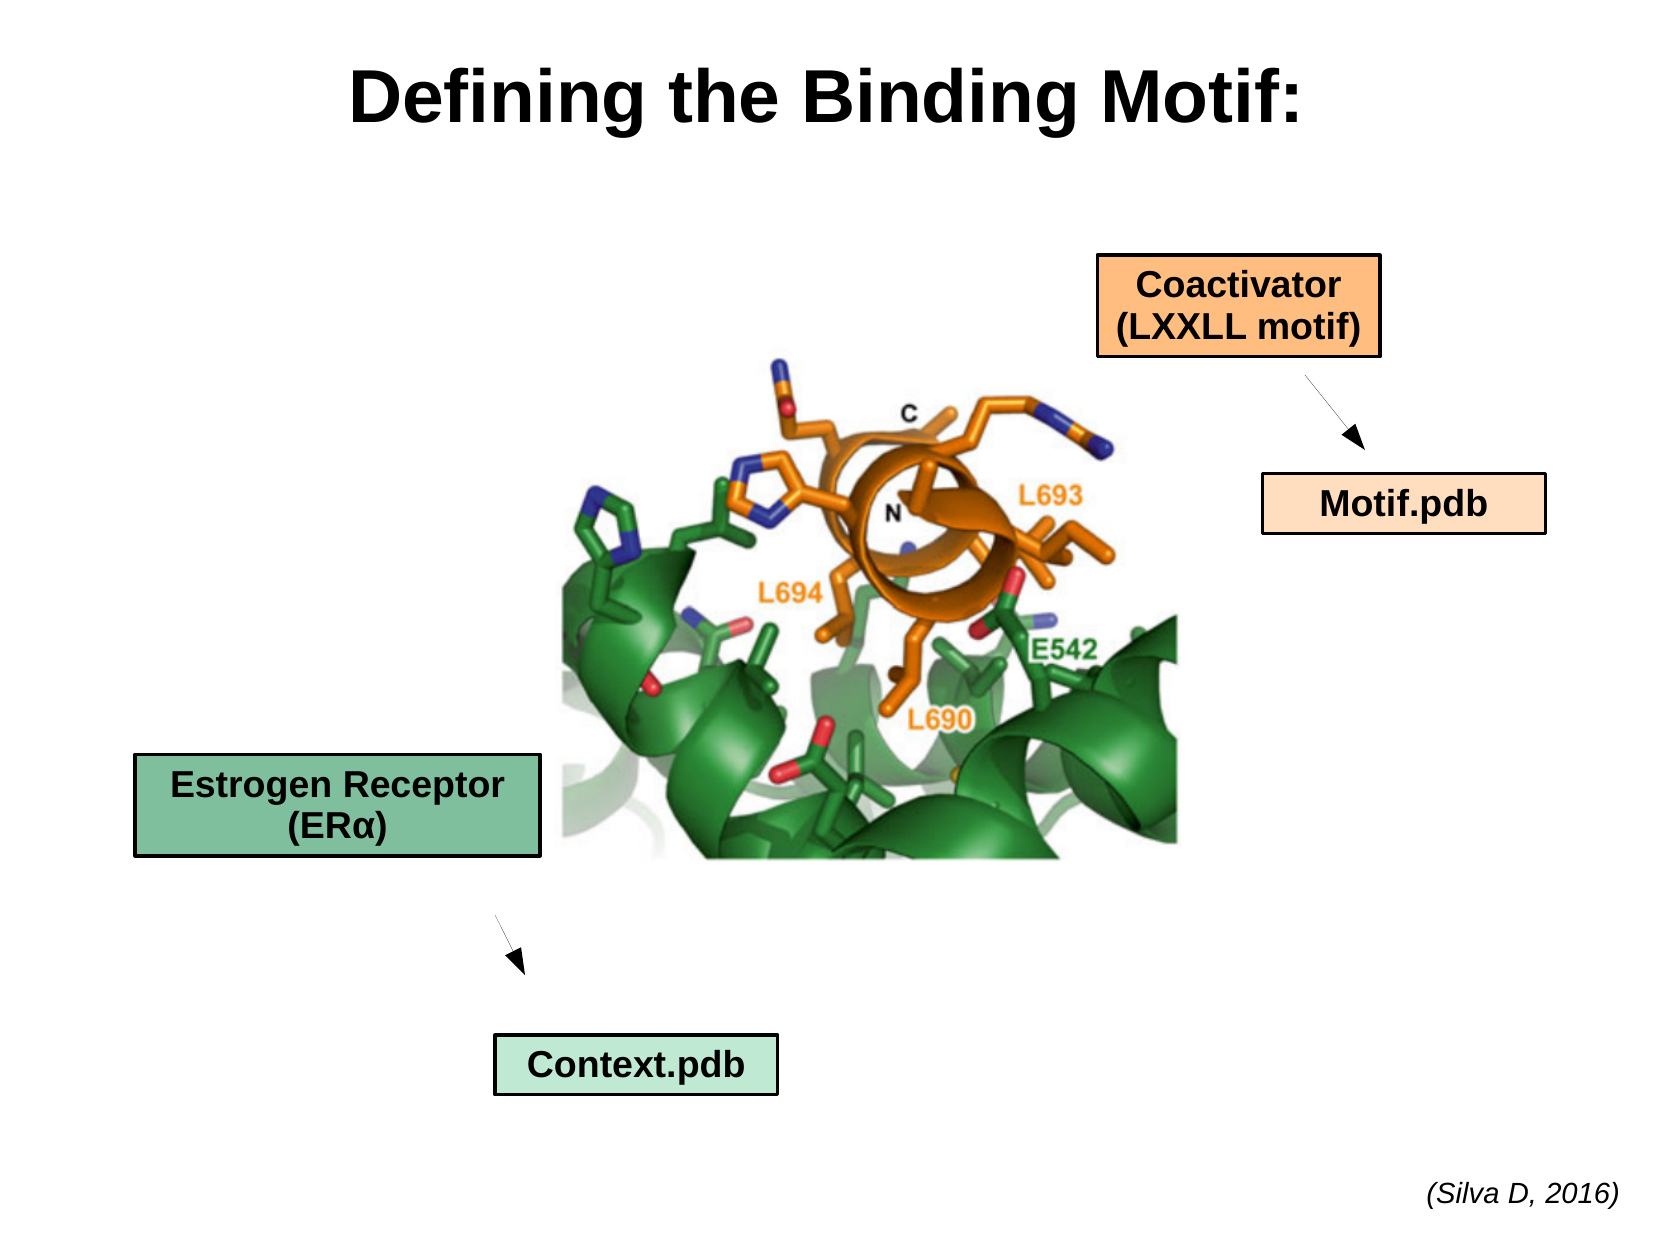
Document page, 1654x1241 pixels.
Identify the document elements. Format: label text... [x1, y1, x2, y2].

text_box Motif.pdb [1262, 473, 1546, 533]
text_box (Silva D, 2016) [1245, 1170, 1636, 1218]
text_box Coactivator (LXXLL motif) [1097, 255, 1381, 356]
text_box Context.pdb [495, 1035, 778, 1095]
picture [555, 290, 1192, 871]
text_box Defining the Binding Motif: [0, 47, 1654, 146]
text_box Estrogen Receptor (ERα) [135, 754, 541, 856]
